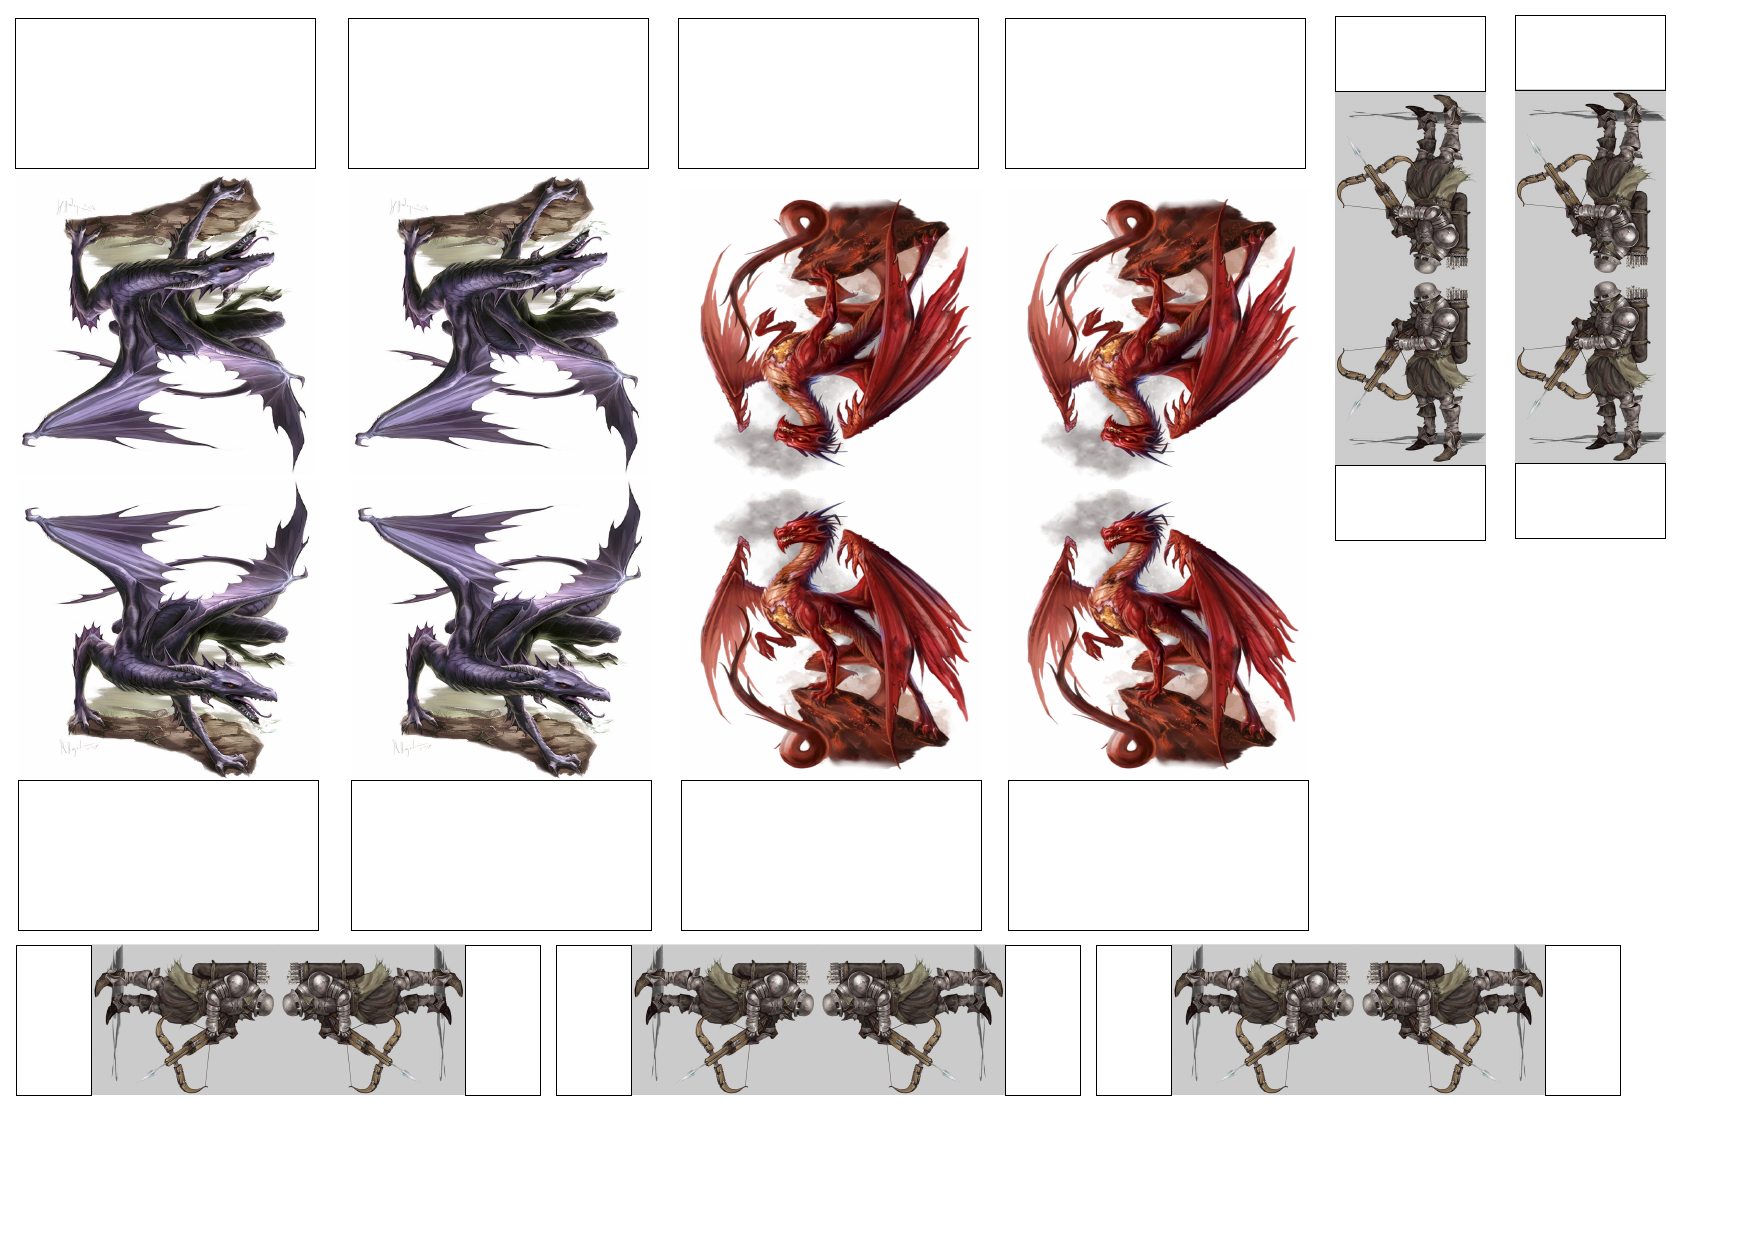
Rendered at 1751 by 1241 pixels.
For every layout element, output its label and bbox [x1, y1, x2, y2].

picture [1335, 92, 1486, 465]
picture [92, 945, 465, 1096]
picture [632, 945, 1005, 1096]
picture [1172, 945, 1545, 1096]
picture [348, 174, 649, 475]
picture [1515, 91, 1666, 463]
picture [681, 188, 982, 780]
picture [15, 174, 316, 475]
picture [1008, 188, 1309, 780]
picture [18, 479, 319, 780]
picture [351, 479, 652, 780]
